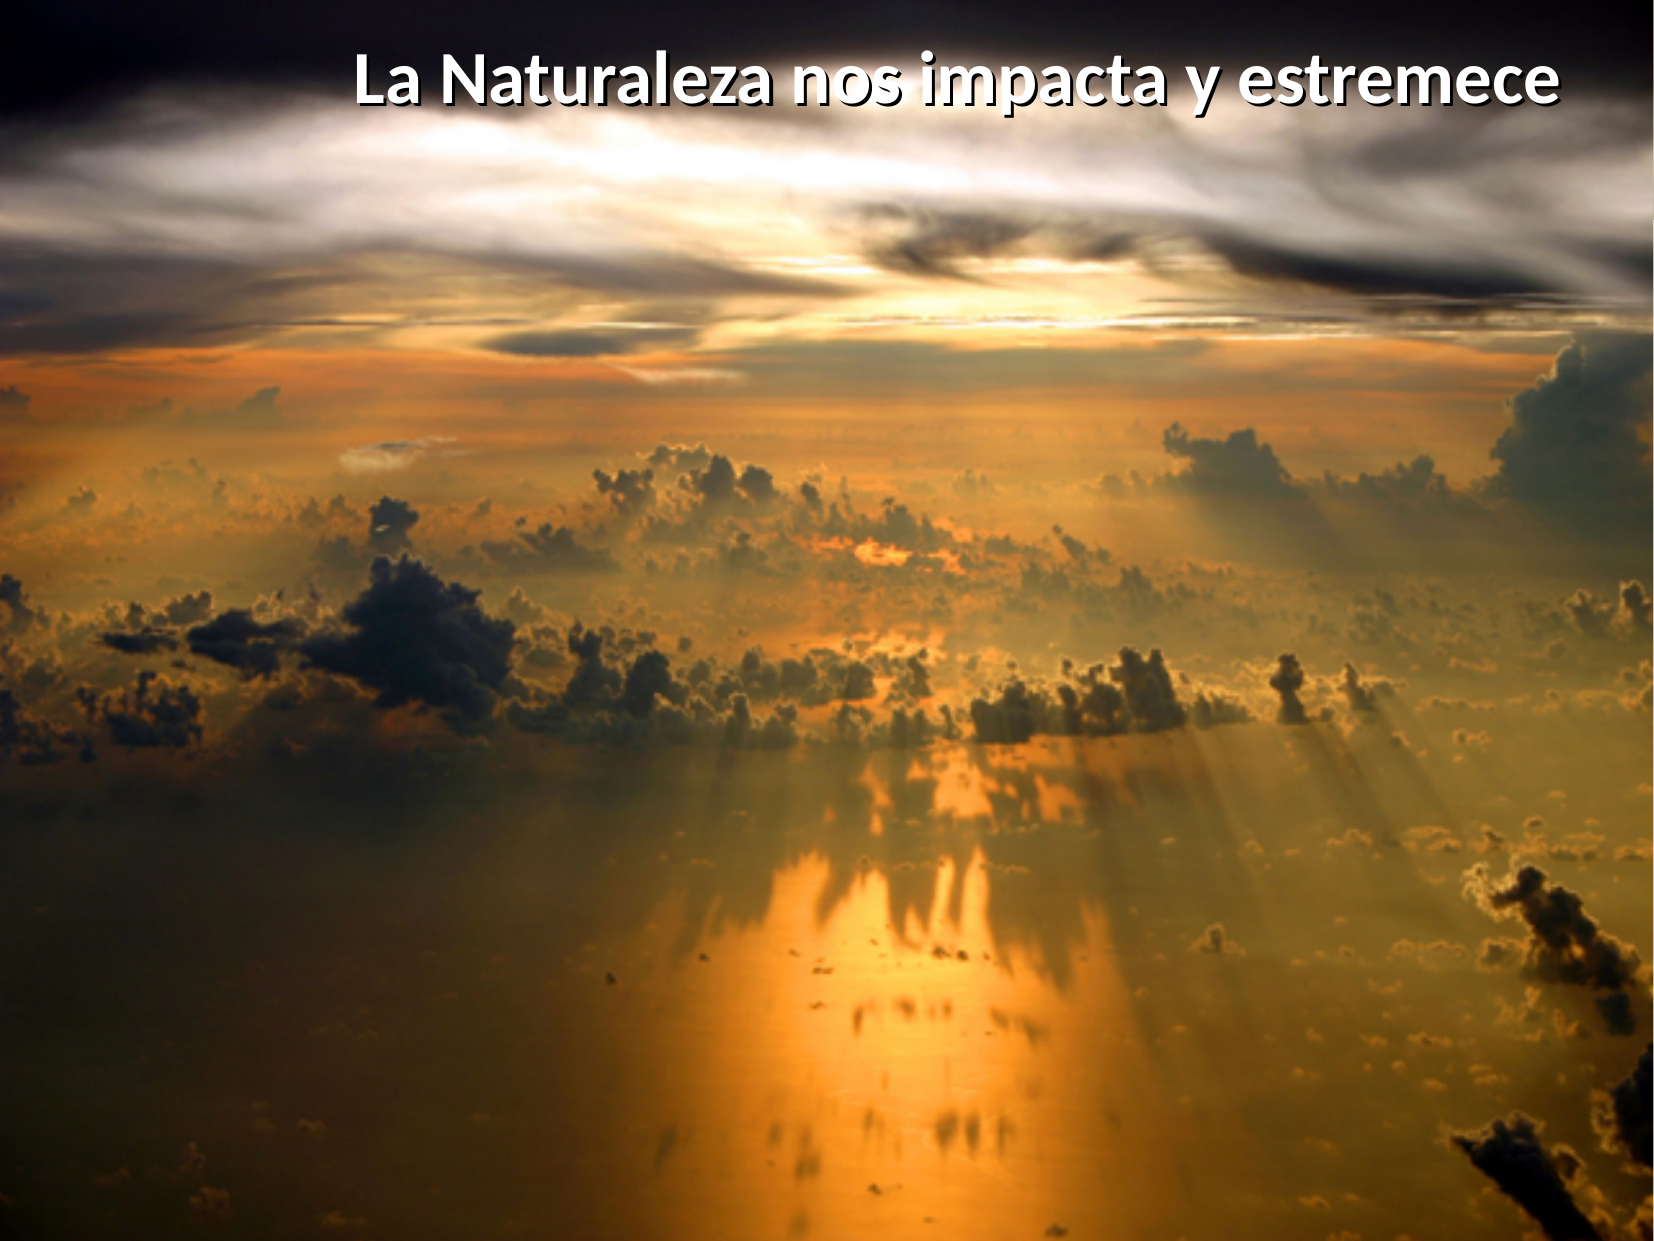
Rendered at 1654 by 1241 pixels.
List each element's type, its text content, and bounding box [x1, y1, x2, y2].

picture [0, 0, 1654, 1241]
title La Naturaleza nos impacta y estremece [75, 19, 1564, 151]
